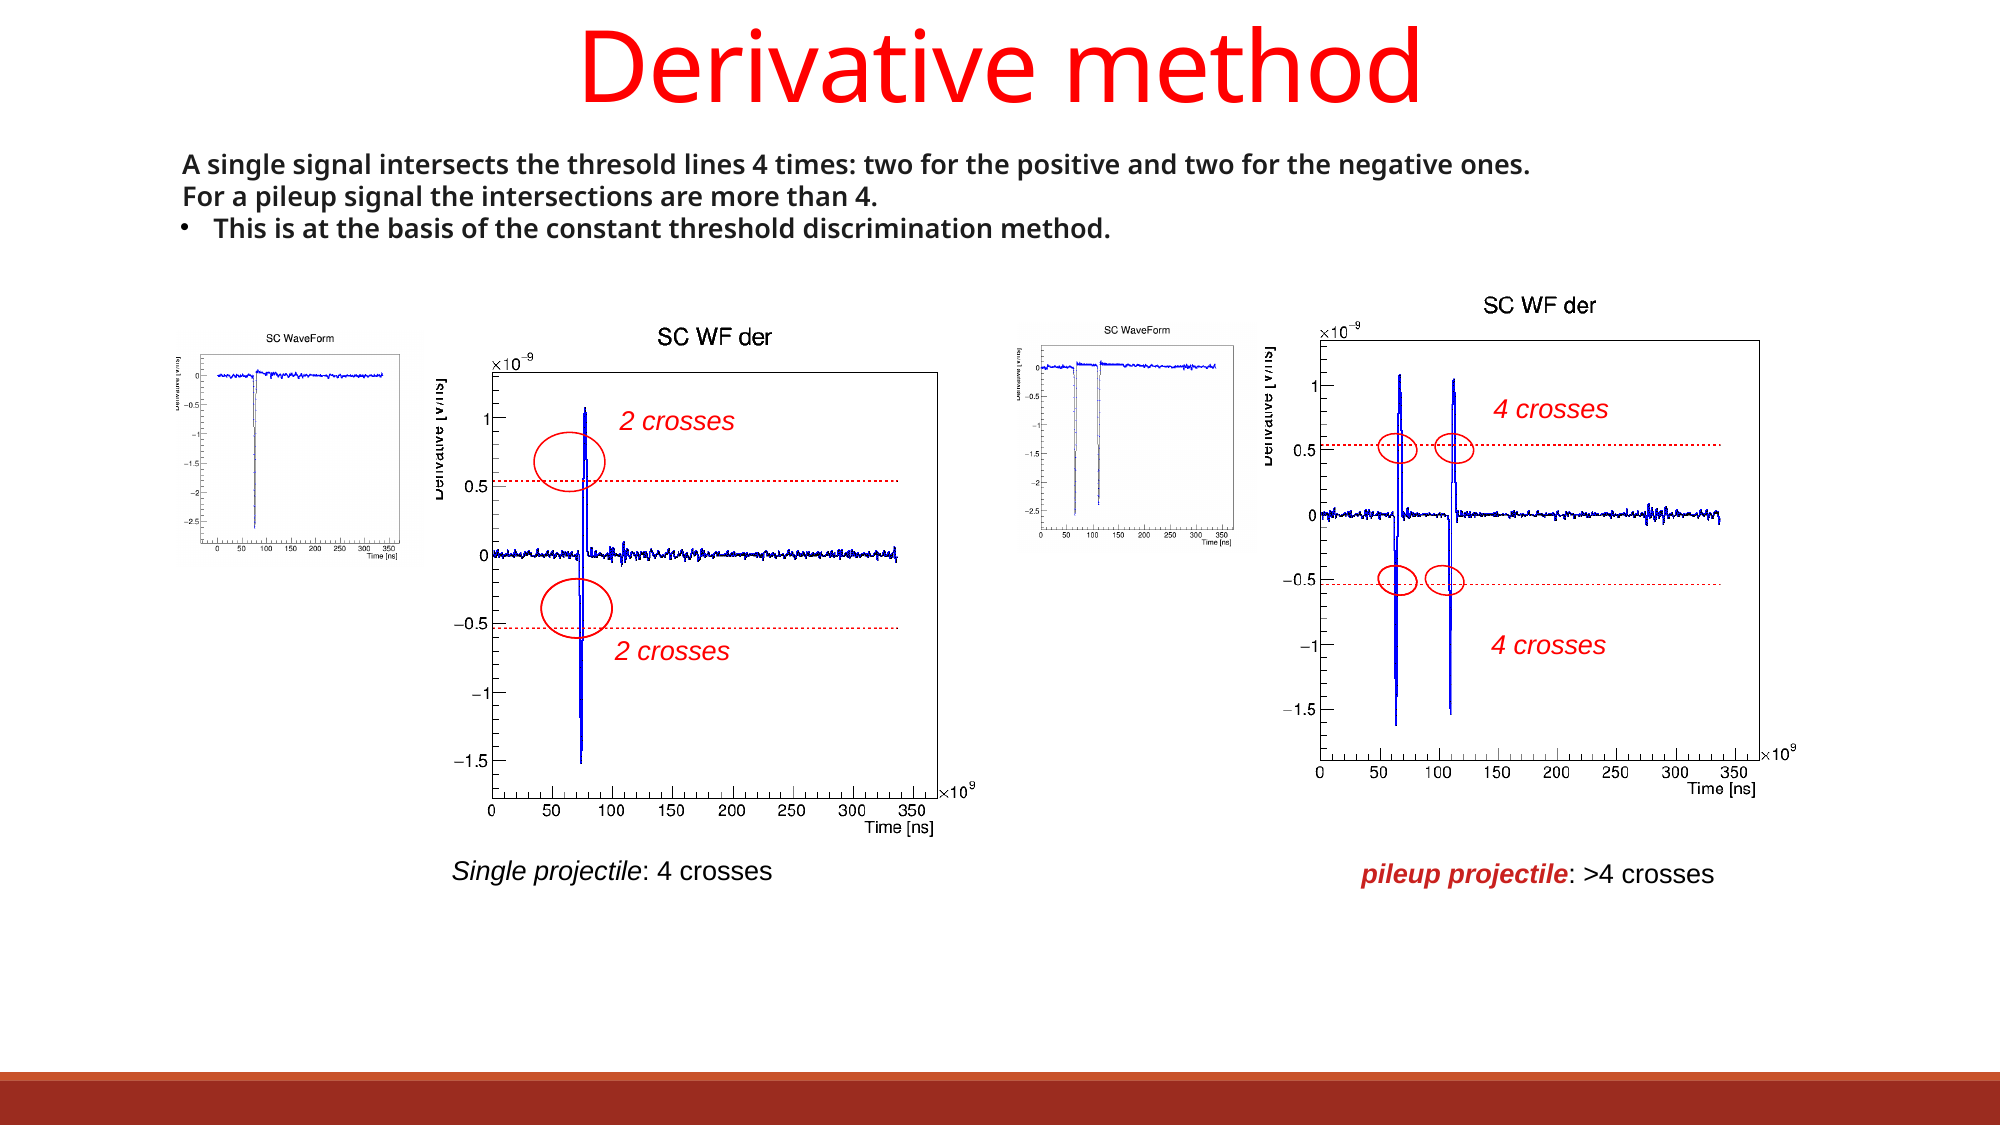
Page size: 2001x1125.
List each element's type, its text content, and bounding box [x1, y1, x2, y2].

picture [1265, 287, 1814, 813]
text_box 4 crosses [1476, 621, 1632, 668]
text_box 2 crosses [600, 627, 756, 674]
text_box Derivative method [283, 0, 1718, 164]
text_box [0, 1072, 2000, 1125]
text_box 4 crosses [1478, 384, 1635, 432]
text_box pileup projectile: >4 crosses [1346, 850, 1855, 934]
text_box Single projectile: 4 crosses [436, 846, 945, 930]
picture [436, 318, 993, 852]
text_box A single signal intersects the thresold lines 4 times: two for the positive and two for the negative ones. For a pileup signal the intersections are more than 4. This is at the basis of the constant threshold discrimination method. [165, 141, 1796, 284]
text_box 2 crosses [604, 396, 761, 444]
picture [176, 330, 424, 567]
picture [1017, 322, 1257, 553]
